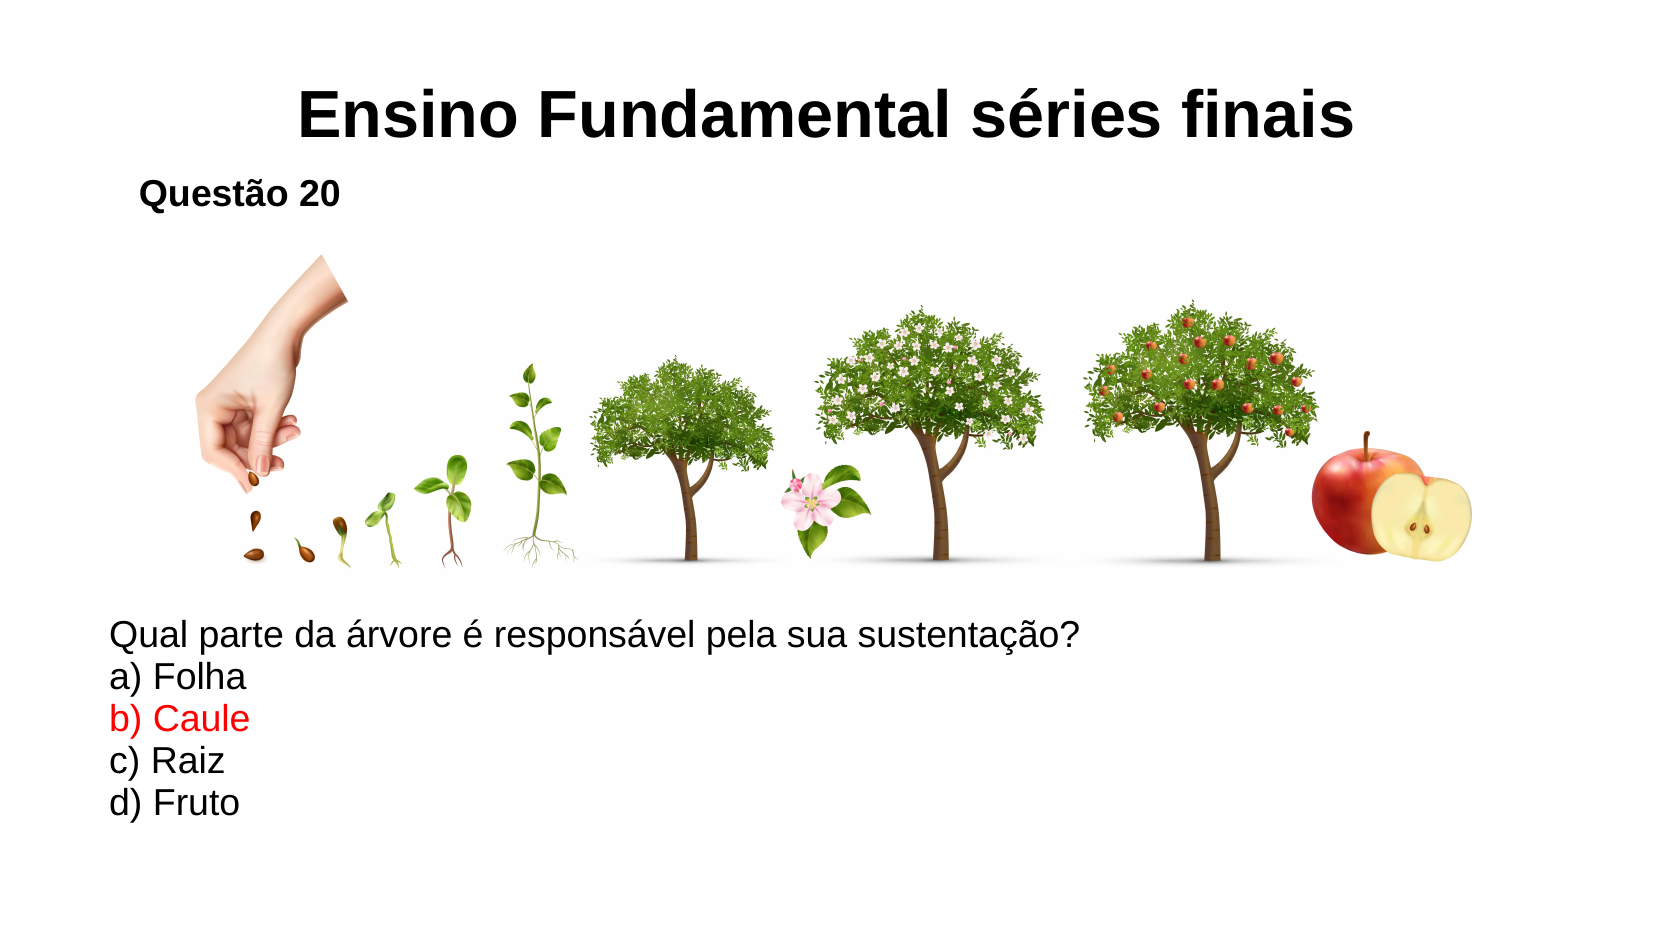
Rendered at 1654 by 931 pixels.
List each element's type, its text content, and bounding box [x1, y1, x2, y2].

picture [159, 223, 1506, 616]
text_box Questão 20 [124, 165, 821, 223]
title Ensino Fundamental séries finais [82, 37, 1571, 193]
text_box Qual parte da árvore é responsável pela sua sustentação? a) Folha b) Caule c) Raiz d) Fruto [94, 605, 1359, 931]
